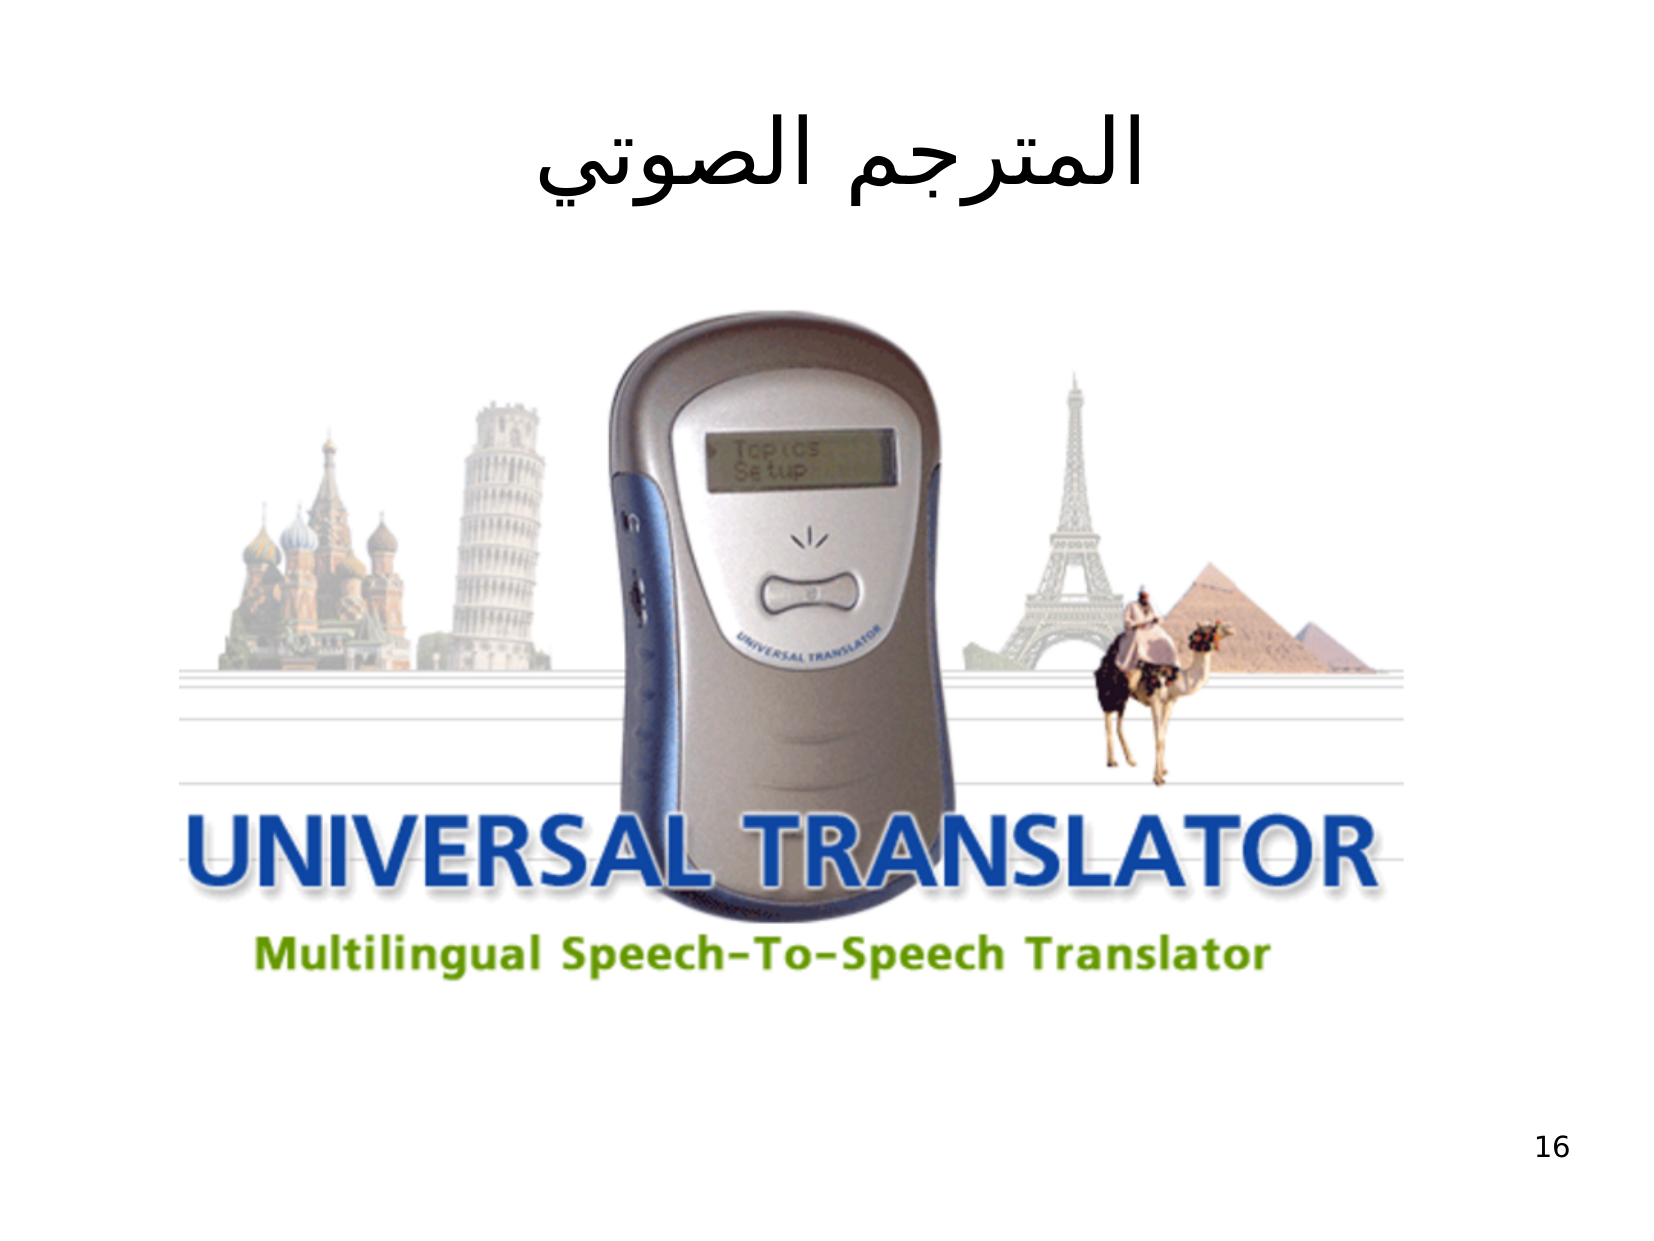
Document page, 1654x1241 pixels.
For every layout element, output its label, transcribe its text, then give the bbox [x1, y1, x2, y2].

picture [179, 308, 1453, 1016]
title المترجم الصوتي [82, 49, 1571, 257]
